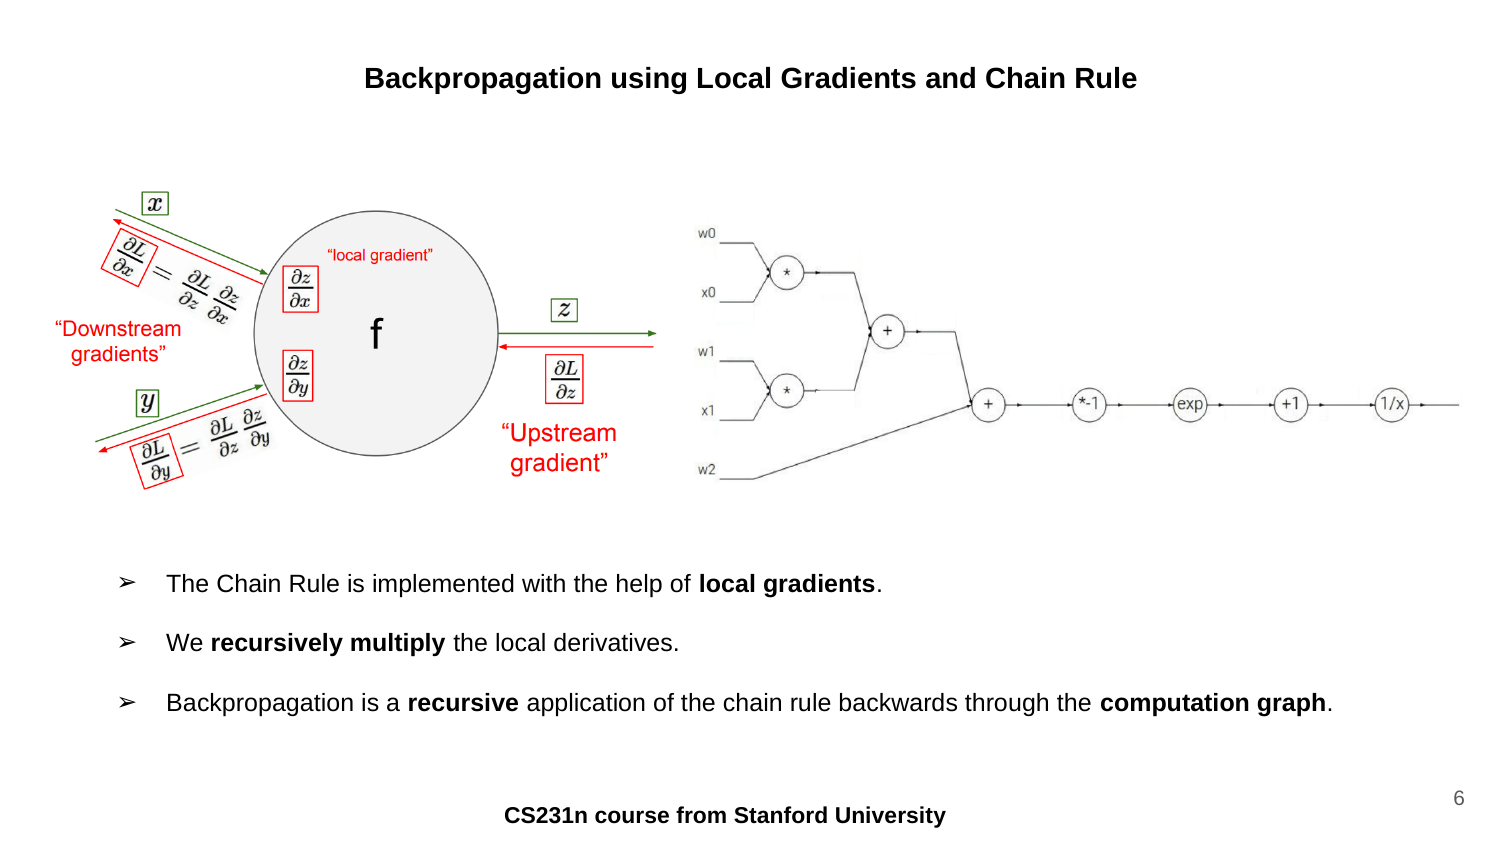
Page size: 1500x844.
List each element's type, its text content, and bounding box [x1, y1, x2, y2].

text_box CS231n course from Stanford University [489, 785, 981, 844]
text_box Backpropagation using Local Gradients and Chain Rule [349, 44, 1294, 114]
slide_number <number> [1389, 764, 1480, 830]
text_box The Chain Rule is implemented with the help of local gradients. We recursively multiply the local derivatives. Backpropagation is a recursive application of the chain rule backwards through the computation graph. [76, 552, 1371, 670]
picture [52, 183, 657, 490]
picture [694, 219, 1468, 484]
